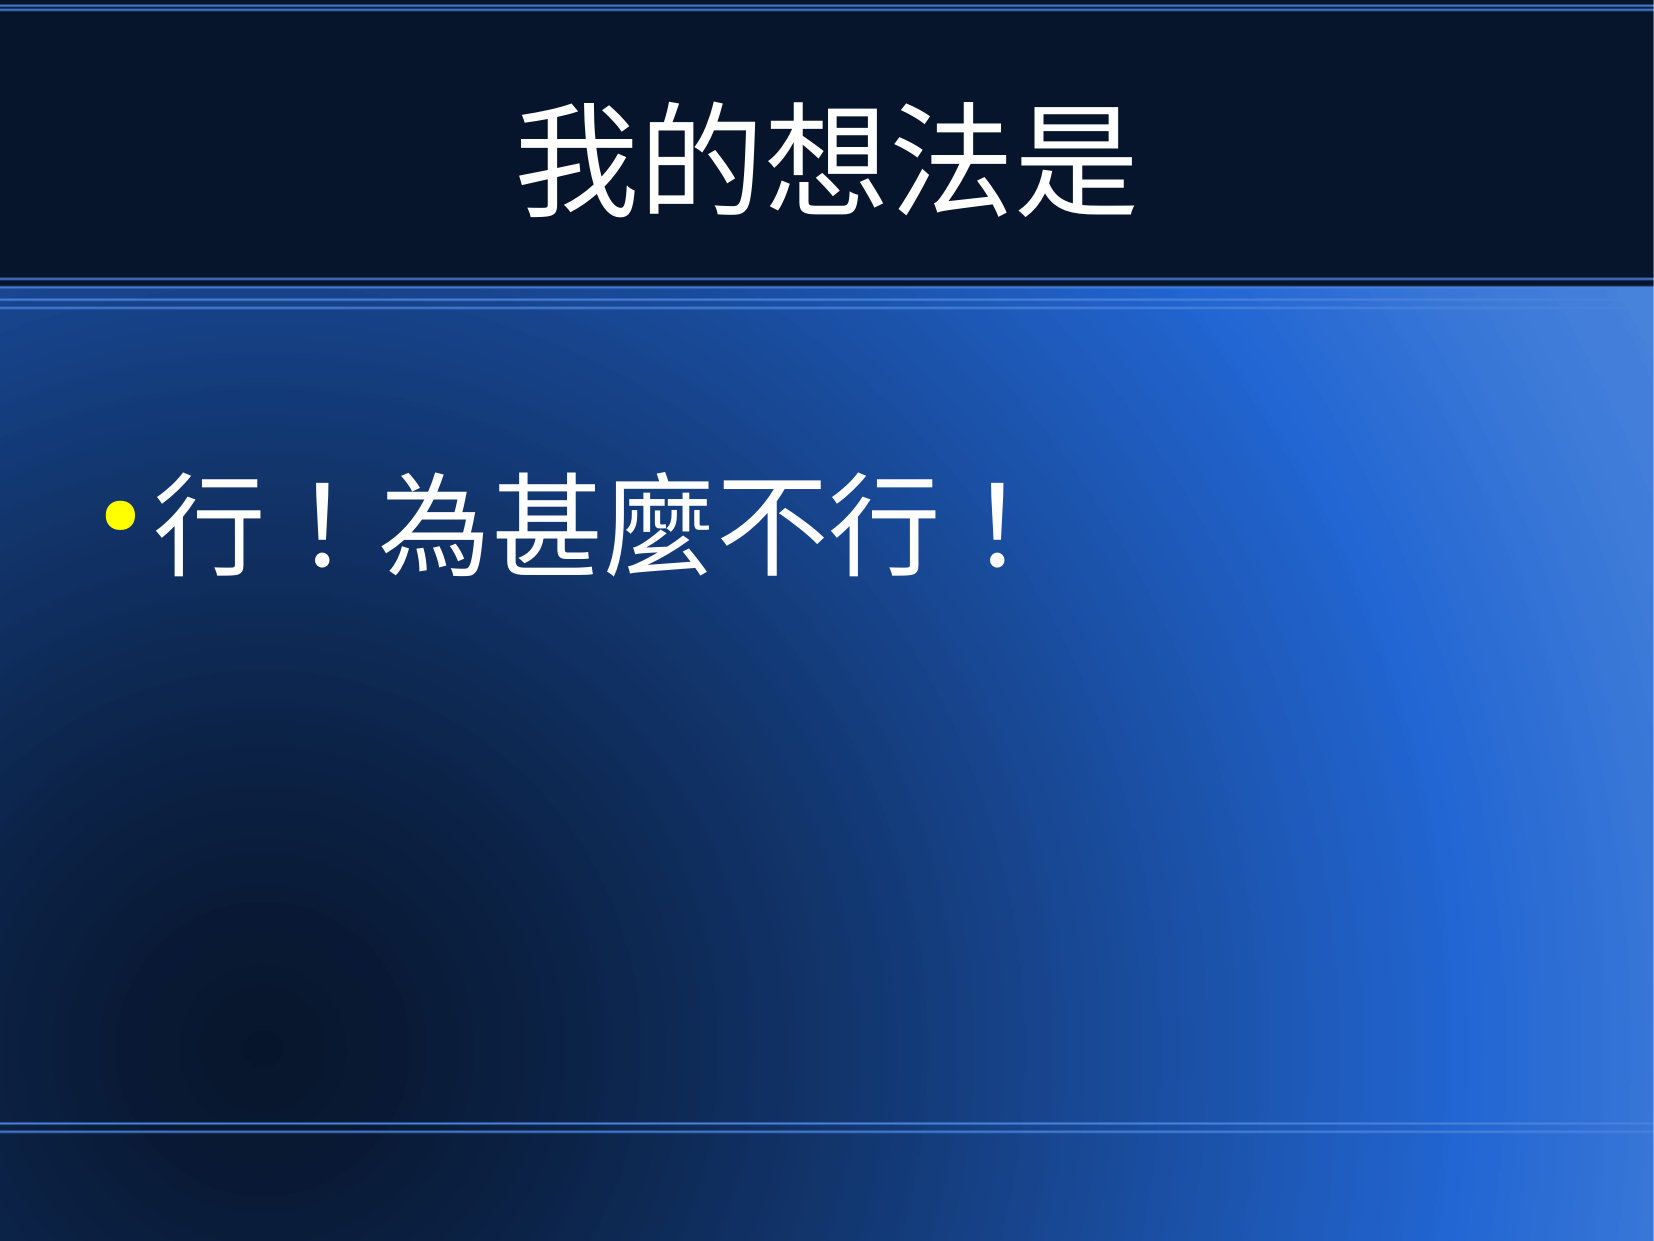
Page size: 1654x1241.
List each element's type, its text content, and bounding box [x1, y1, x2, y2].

picture [0, 0, 1654, 1241]
list 行！為甚麼不行！ [82, 355, 1571, 1241]
title 我的想法是 [82, 49, 1571, 257]
